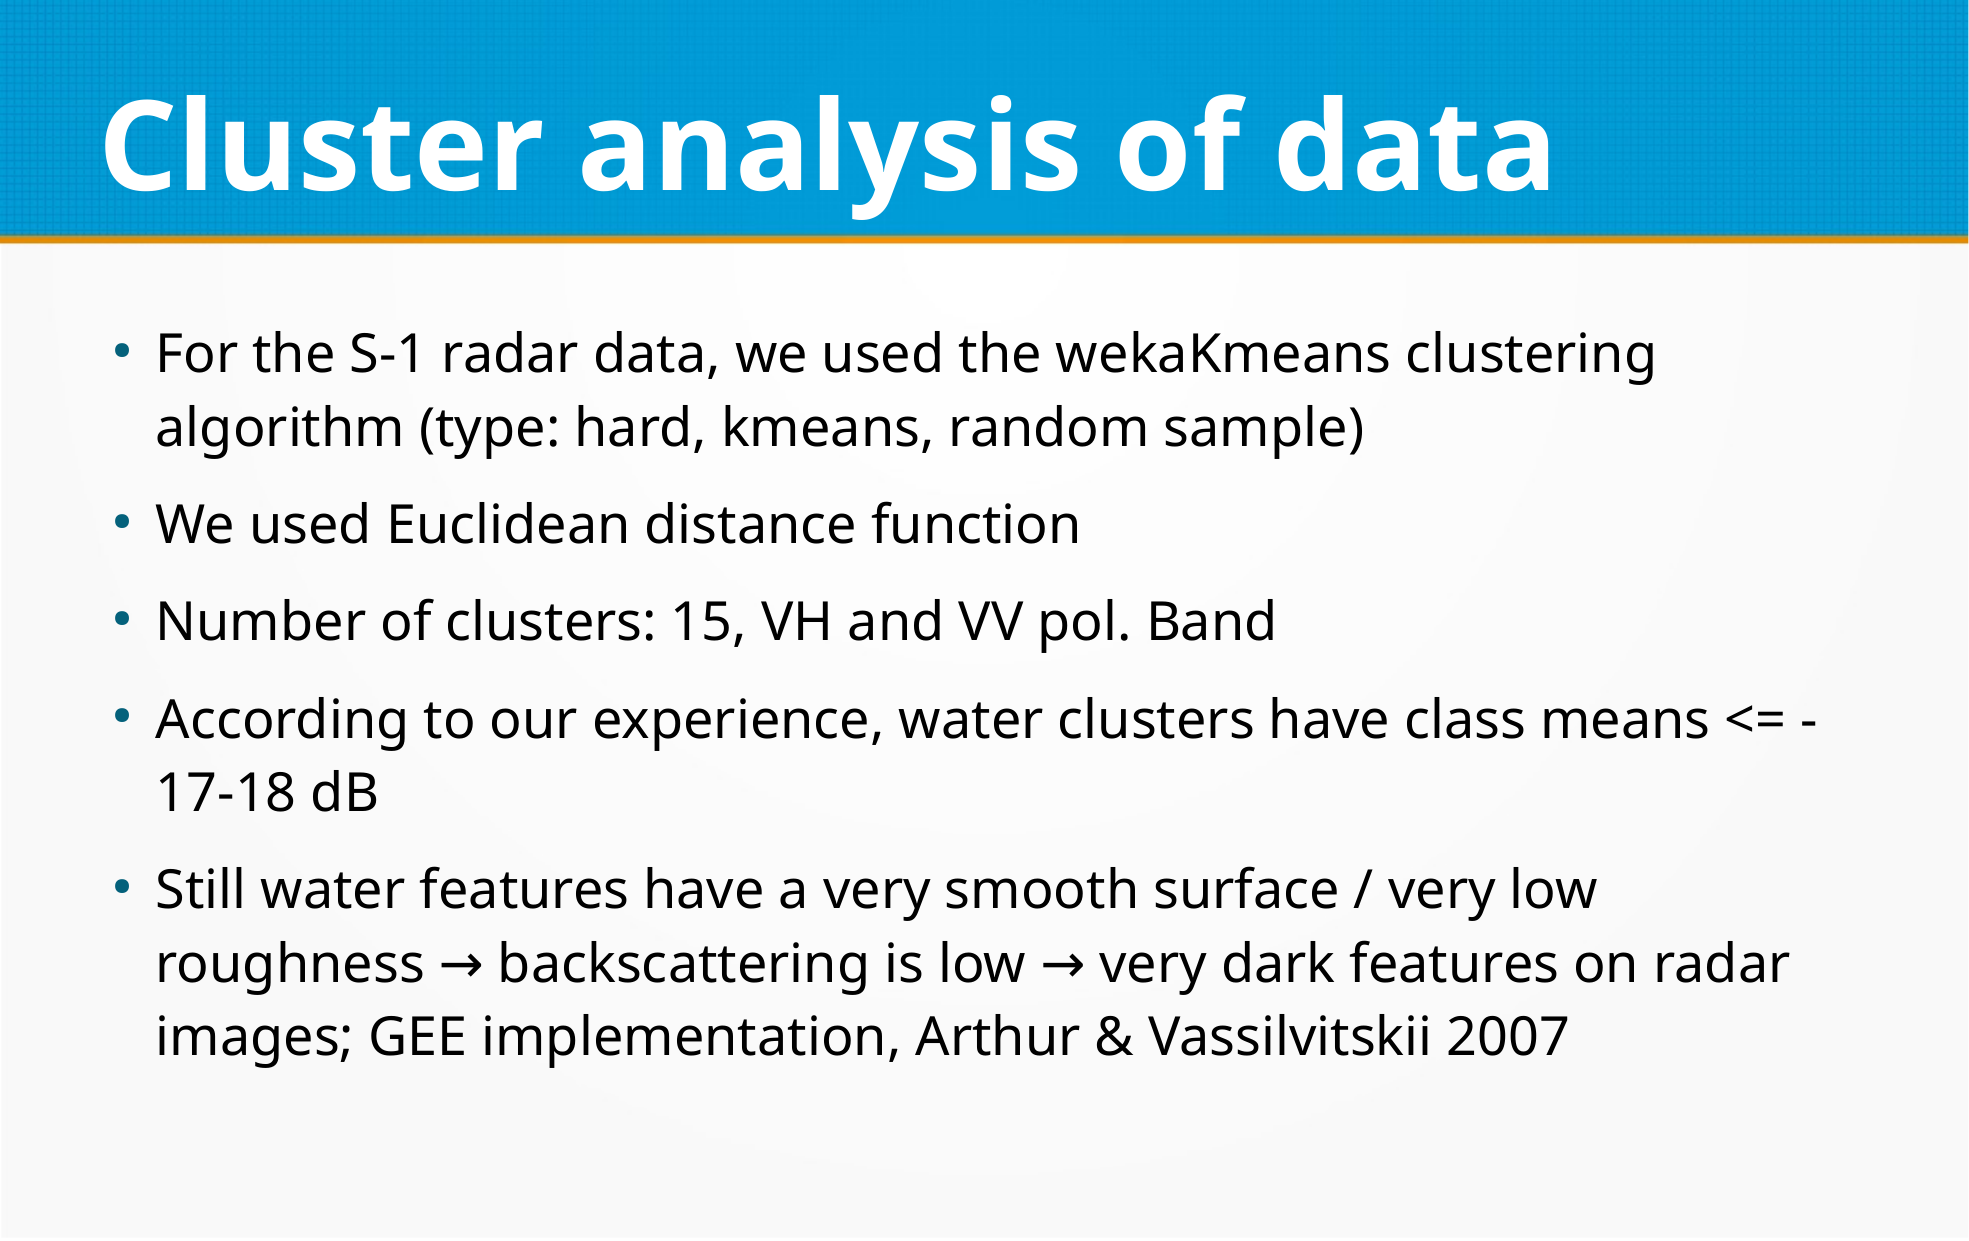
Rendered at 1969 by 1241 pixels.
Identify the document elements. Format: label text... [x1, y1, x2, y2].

list For the S-1 radar data, we used the wekaKmeans clustering algorithm (type: hard, kmeans, random sample) We used Euclidean distance function Number of clusters: 15, VH and VV pol. Band According to our experience, water clusters have class means <= -17-18 dB Still water features have a very smooth surface / very low roughness → backscattering is low → very dark features on radar images; GEE implementation, Arthur & Vassilvitskii 2007 [98, 315, 1861, 1081]
title Cluster analysis of data [98, 19, 1870, 227]
picture [0, 233, 1969, 1241]
